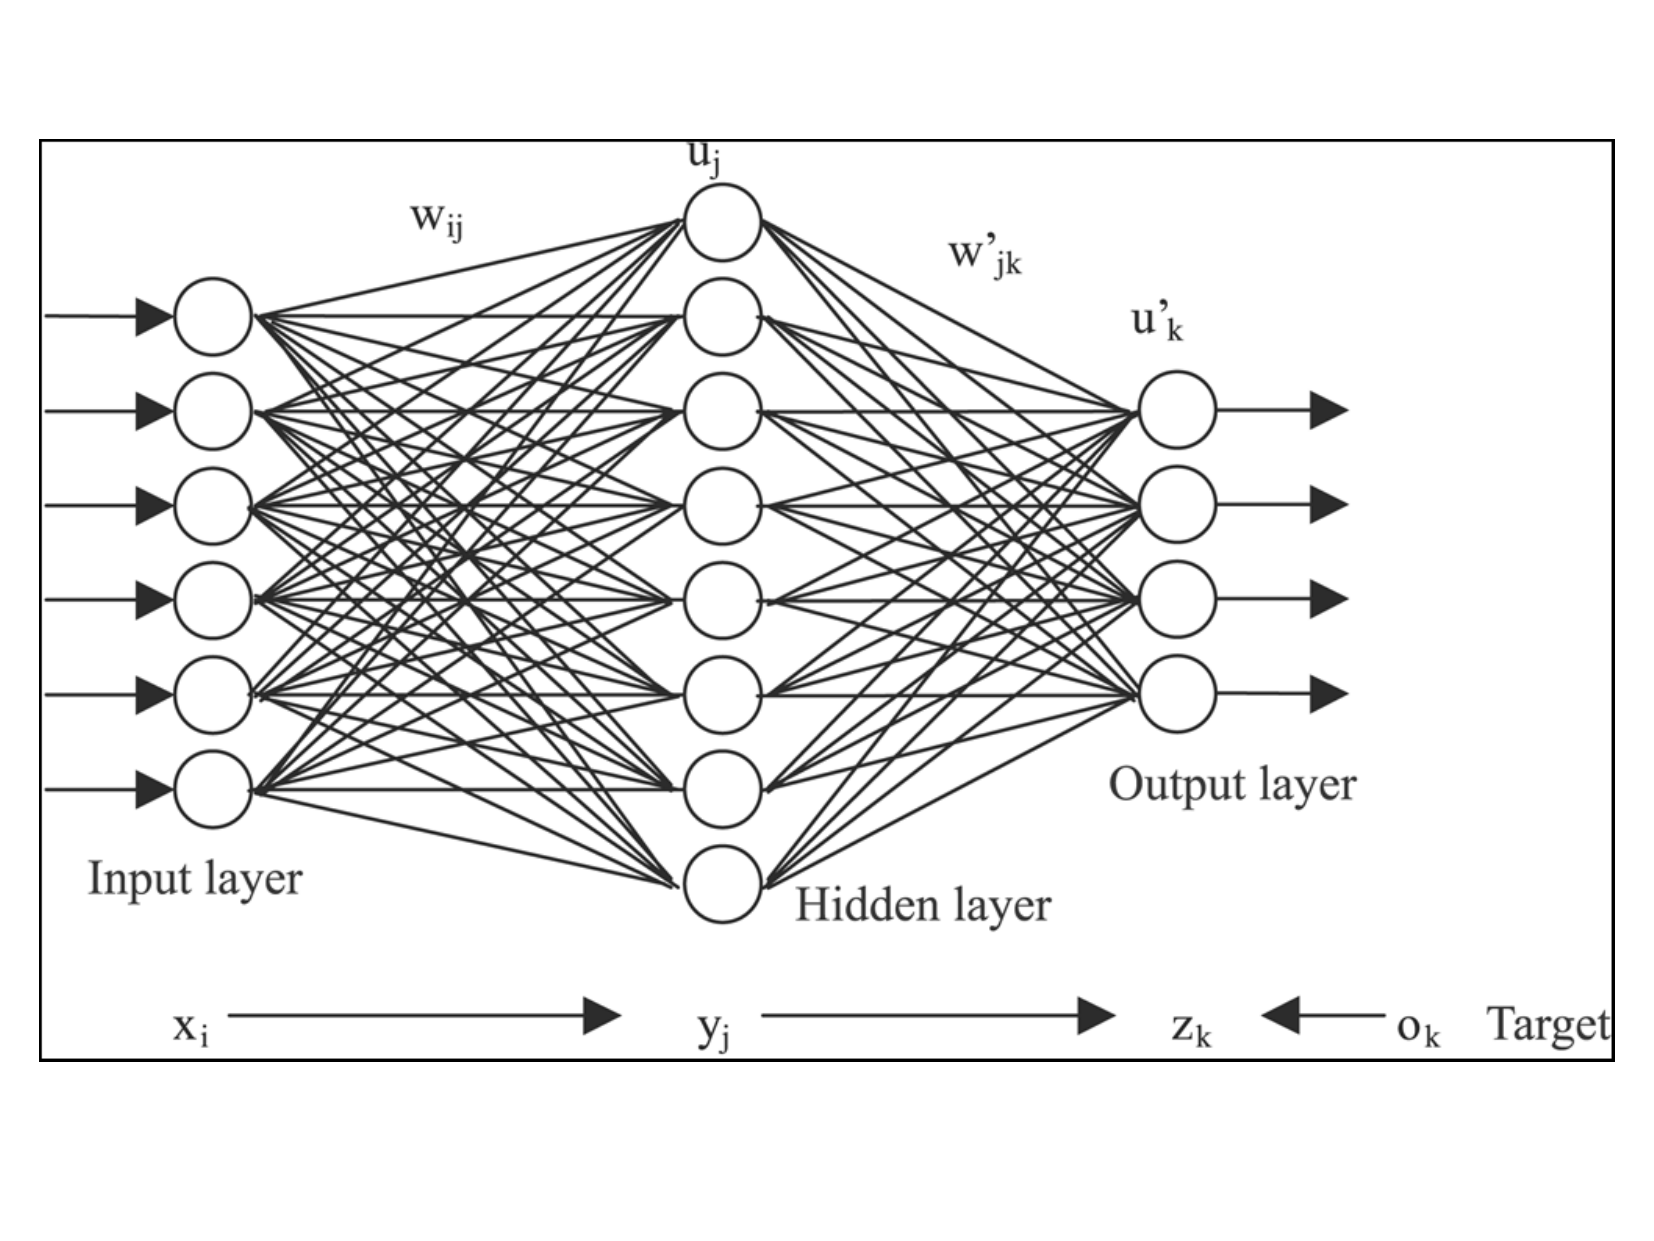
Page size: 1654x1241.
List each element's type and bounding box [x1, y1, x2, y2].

picture [39, 139, 1615, 1062]
